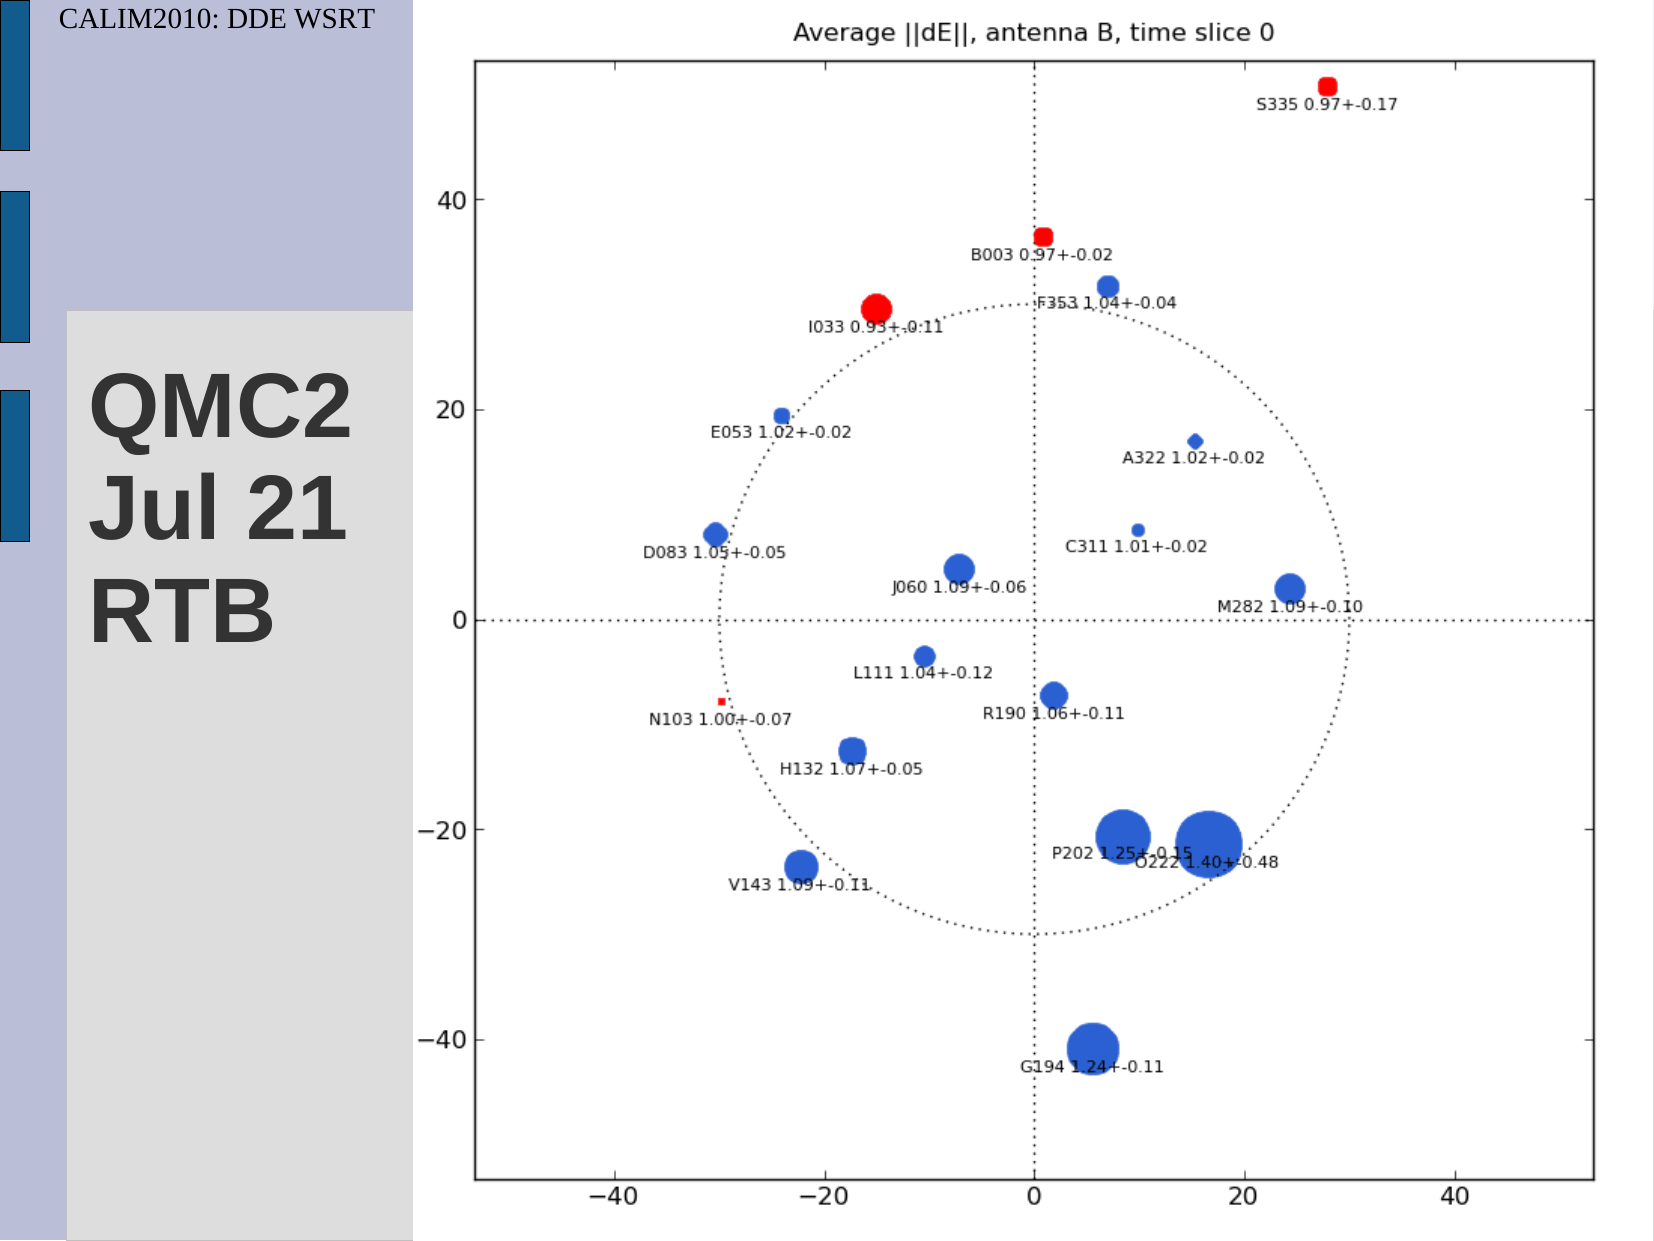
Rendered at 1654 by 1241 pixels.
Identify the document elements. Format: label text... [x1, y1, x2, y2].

picture [413, 0, 1654, 1241]
title QMC2 Jul 21 RTB [88, 354, 413, 662]
